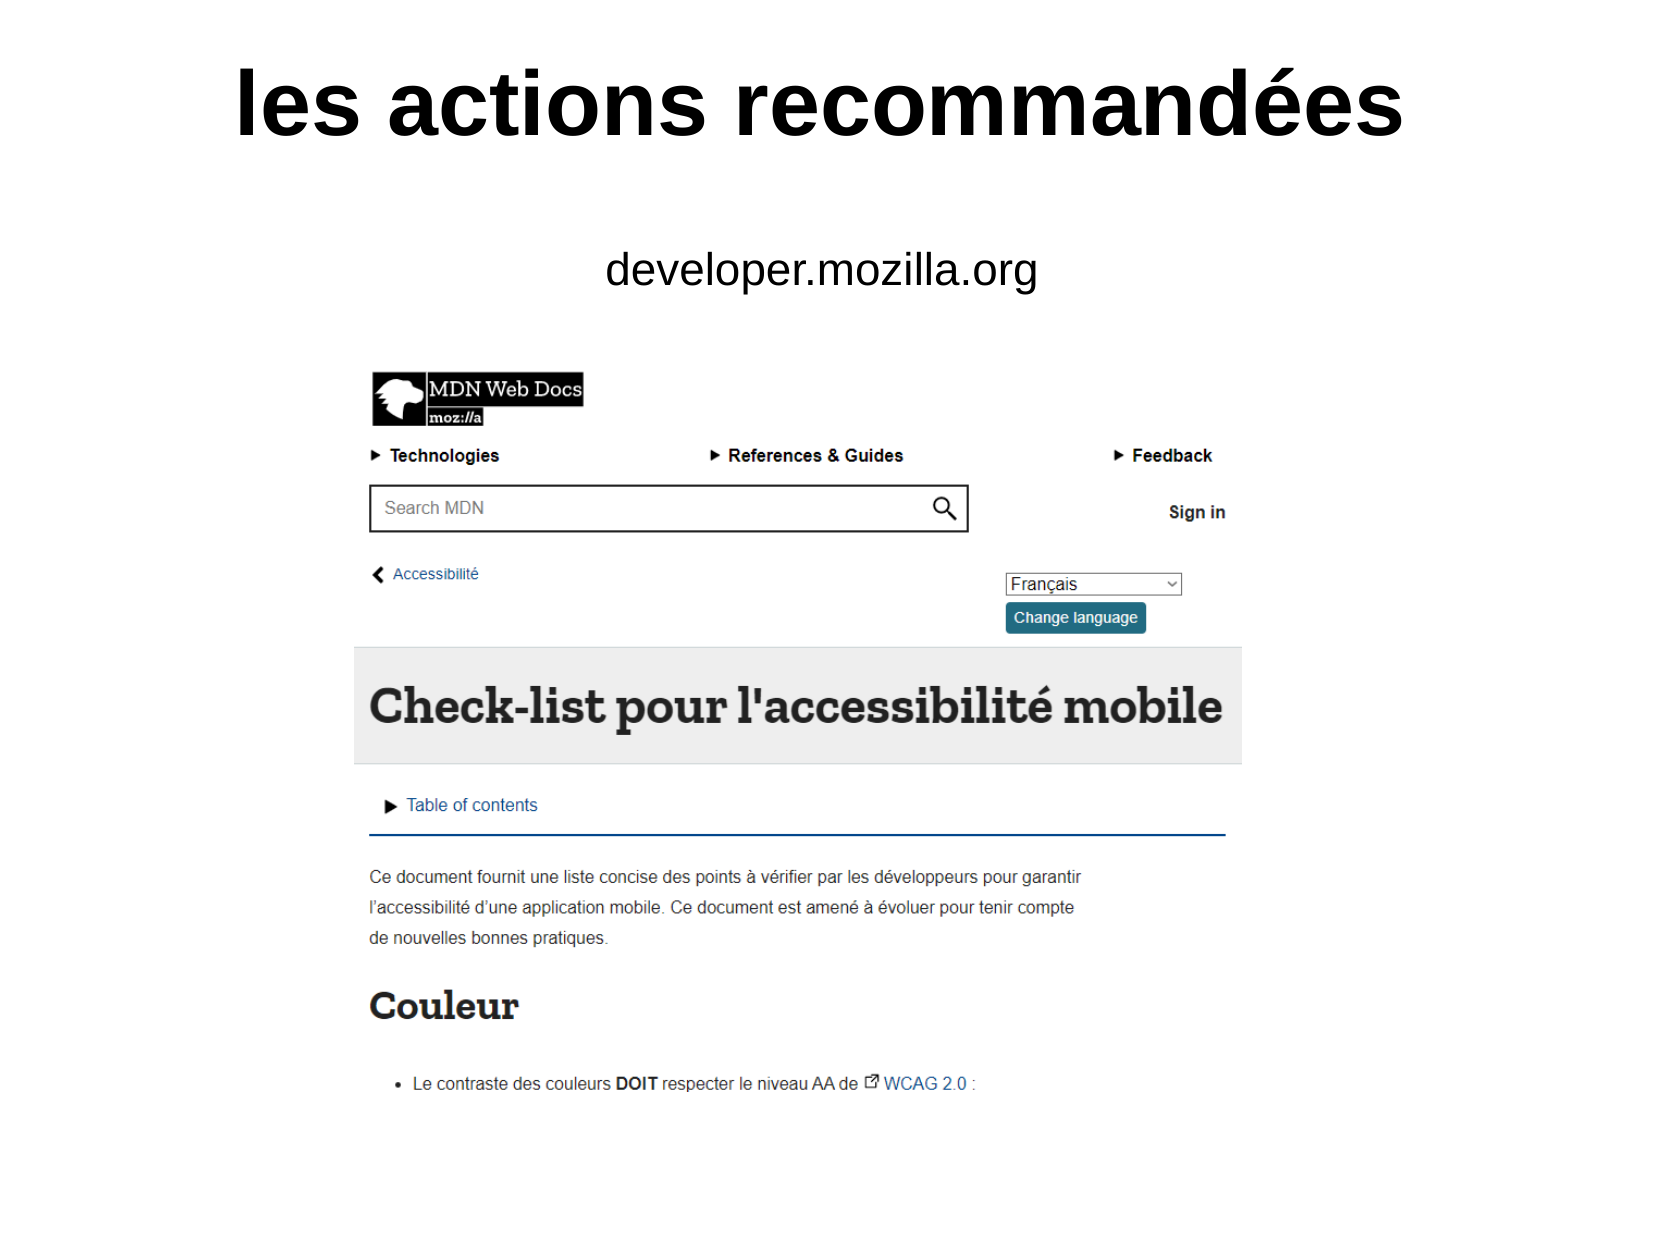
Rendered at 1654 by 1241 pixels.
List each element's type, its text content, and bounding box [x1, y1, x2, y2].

text_box developer.mozilla.org [590, 236, 1063, 354]
title les actions recommandées [76, 0, 1565, 208]
picture [354, 354, 1242, 1092]
